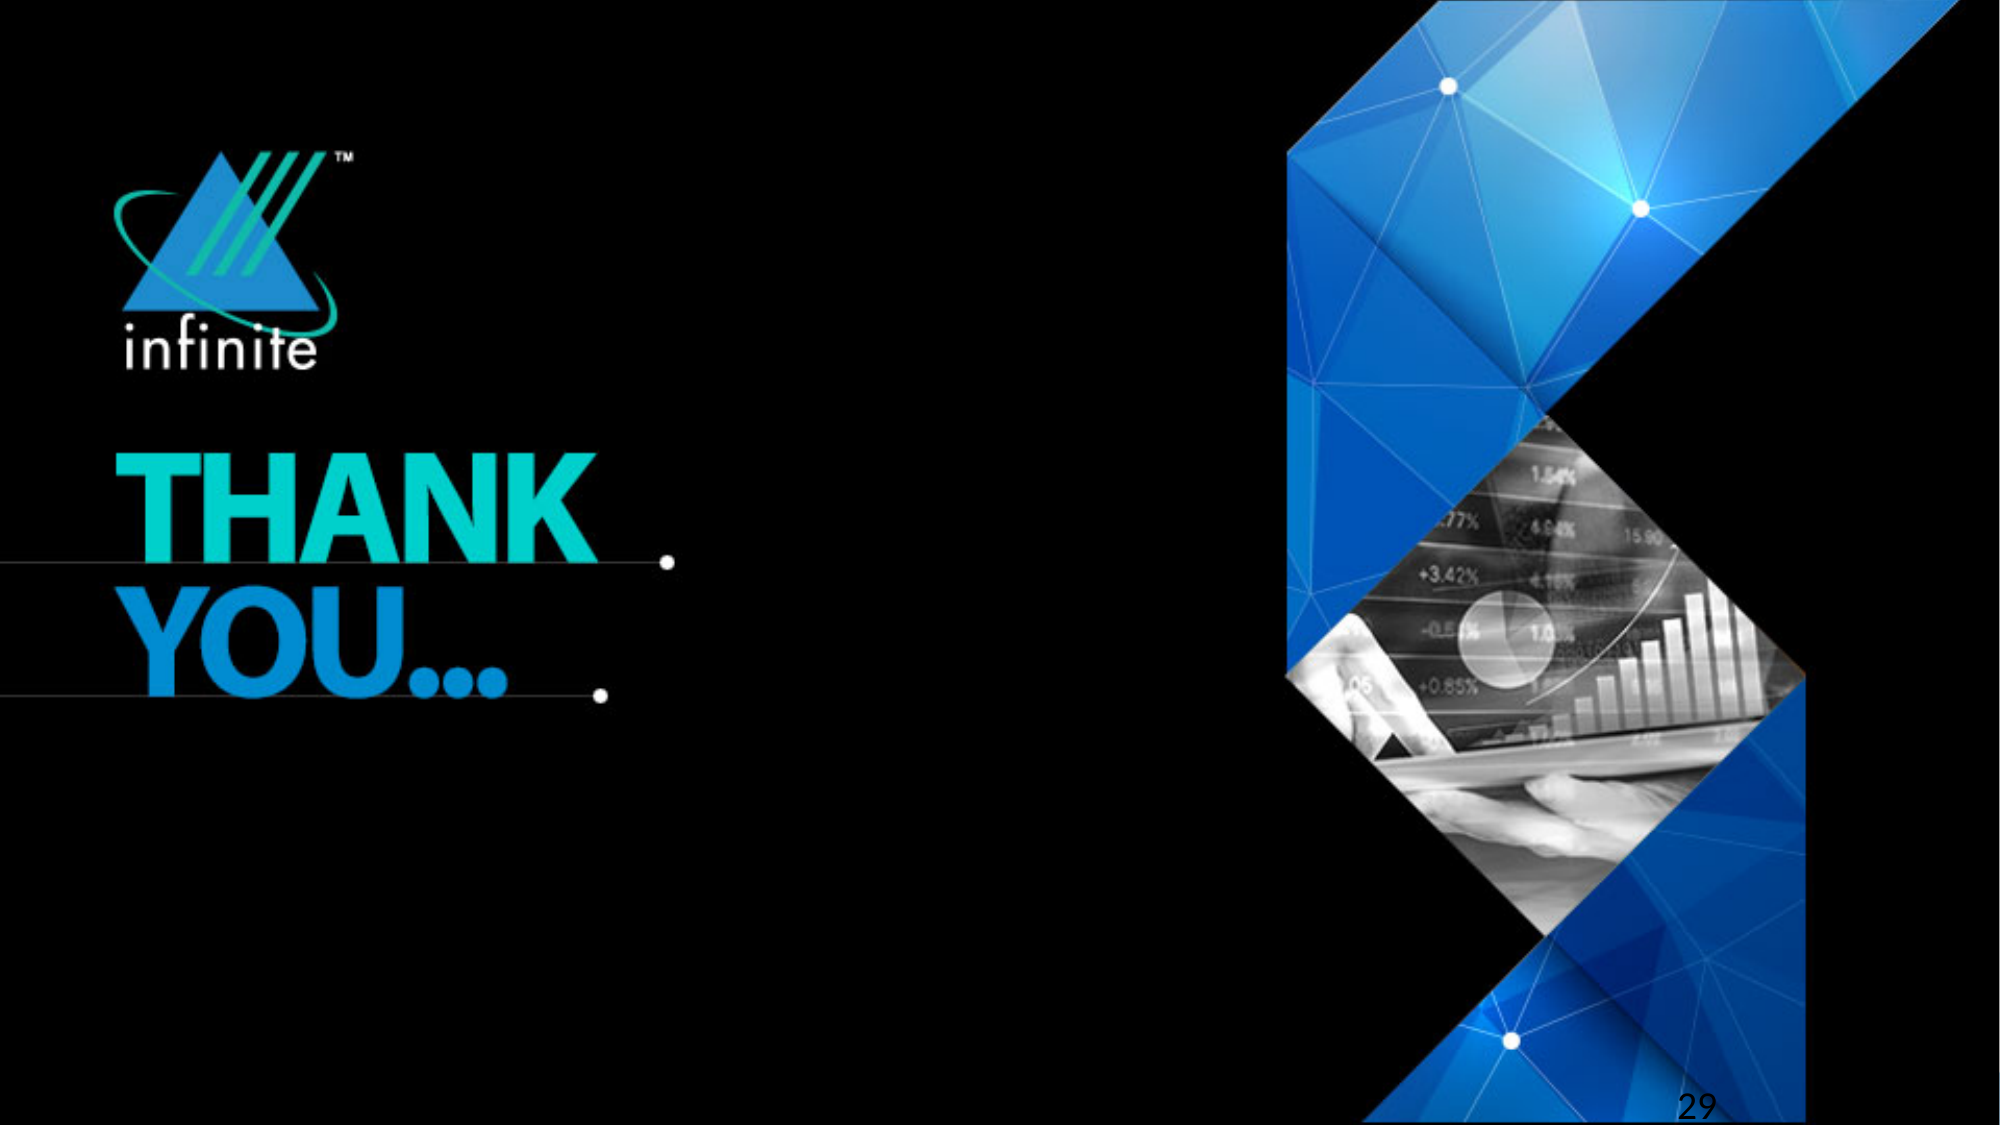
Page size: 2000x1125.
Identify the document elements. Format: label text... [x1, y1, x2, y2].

picture [0, 0, 2000, 1125]
slide_number <number> [1662, 1073, 2000, 1125]
